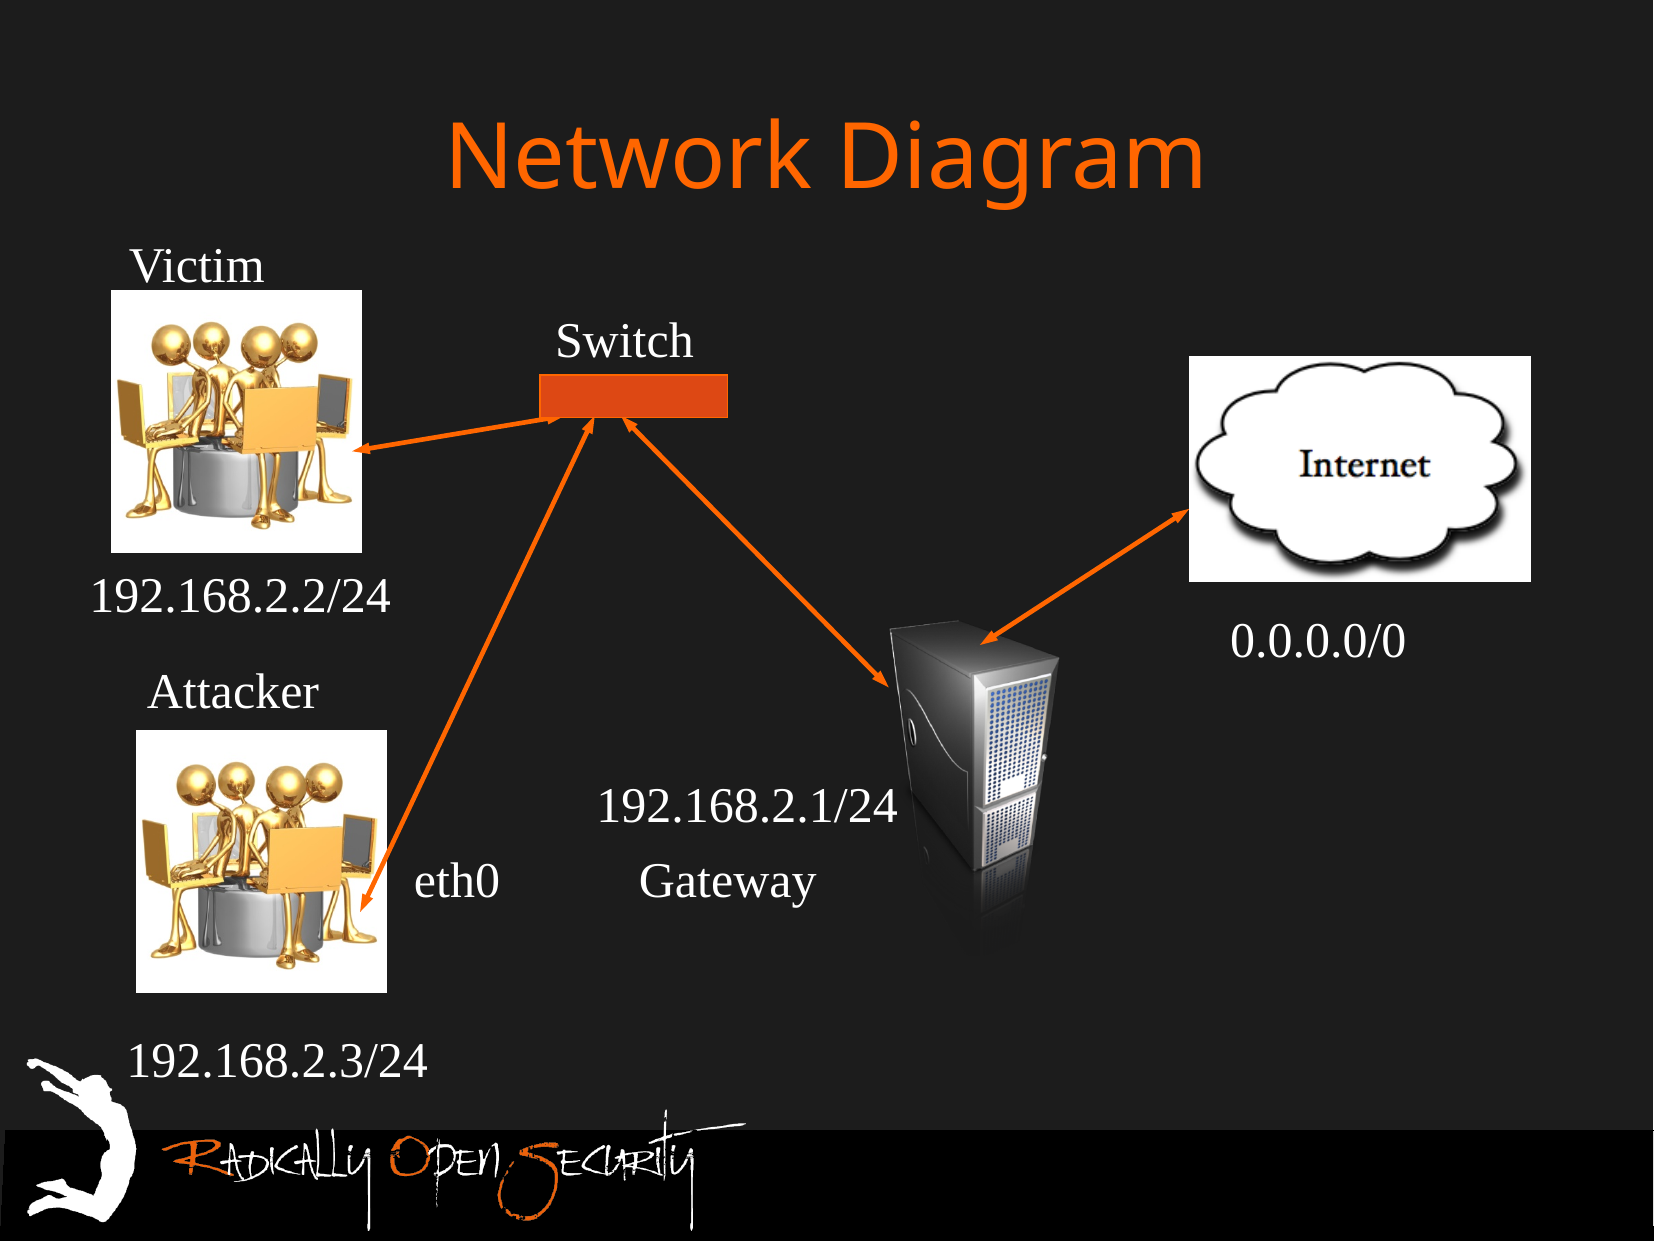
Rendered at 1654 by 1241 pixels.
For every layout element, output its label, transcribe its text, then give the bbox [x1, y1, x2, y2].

text_box eth0 [386, 840, 556, 916]
text_box Switch [540, 299, 715, 376]
picture [1189, 356, 1531, 582]
picture [136, 730, 387, 960]
text_box [540, 375, 728, 417]
text_box 192.168.2.2/24 [74, 495, 409, 631]
text_box 192.168.2.1/24 [581, 704, 916, 841]
picture [0, 1022, 778, 1241]
text_box 192.168.2.3/24 [111, 960, 446, 1096]
picture [111, 301, 362, 495]
text_box Attacker [119, 650, 453, 726]
picture [888, 619, 1060, 957]
text_box Gateway [611, 840, 946, 916]
text_box Victim [101, 224, 436, 301]
title Network Diagram [82, 49, 1571, 257]
text_box 0.0.0.0/0 [1215, 599, 1455, 676]
